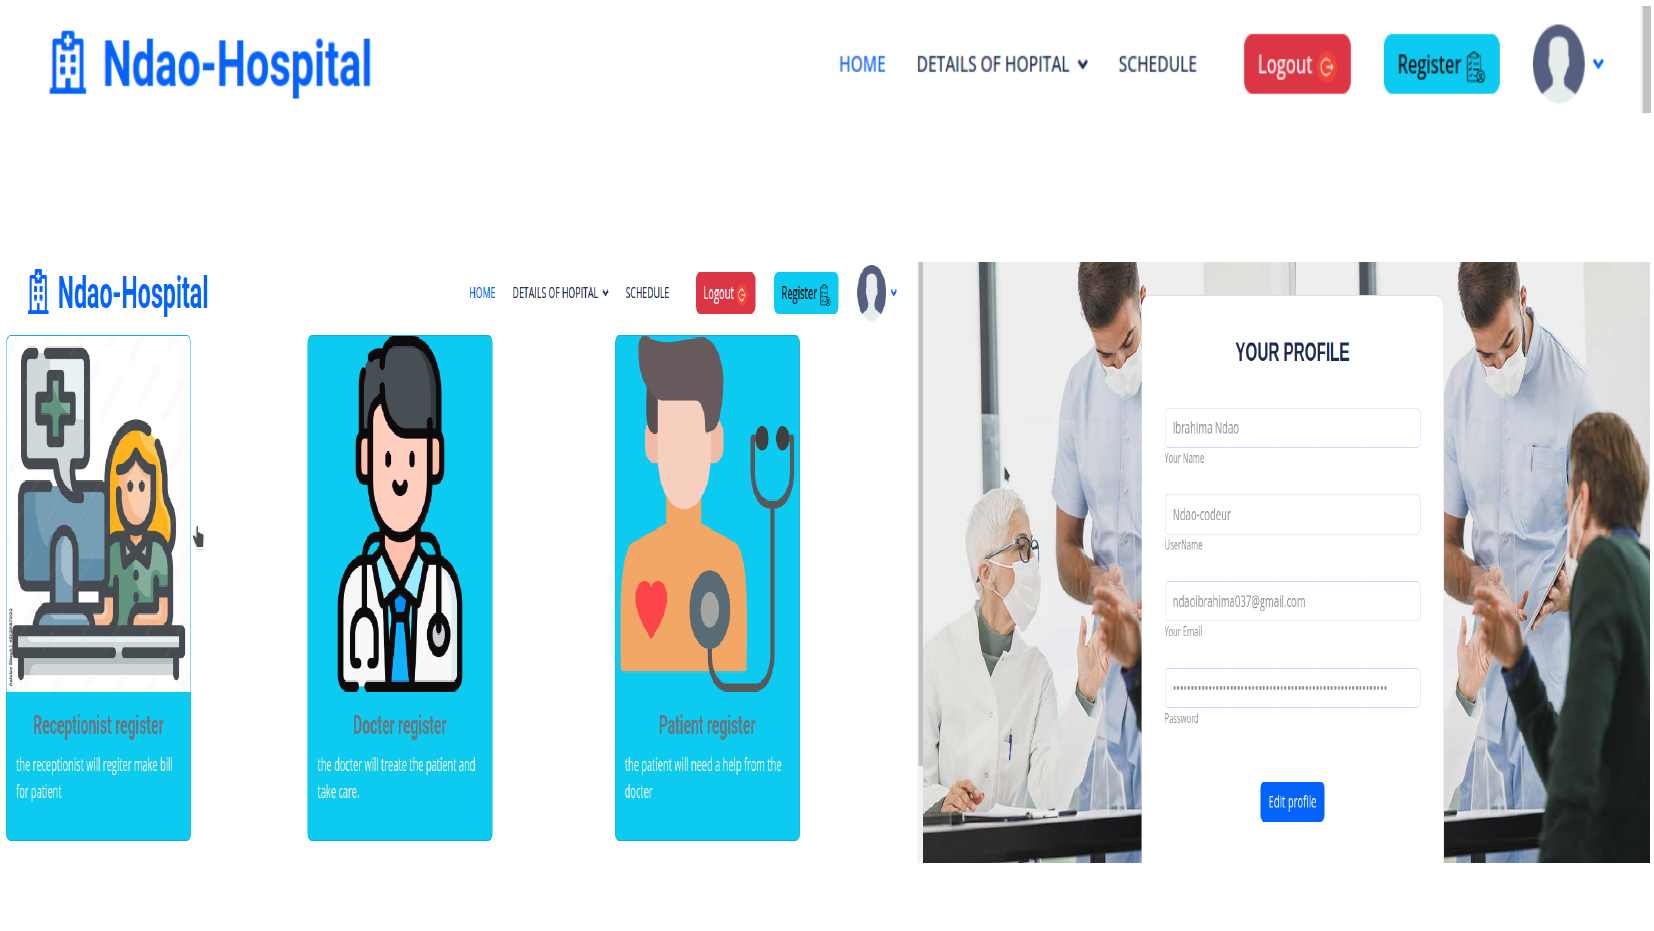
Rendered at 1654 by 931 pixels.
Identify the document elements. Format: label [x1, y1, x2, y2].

picture [0, 6, 1651, 113]
picture [0, 262, 1650, 863]
